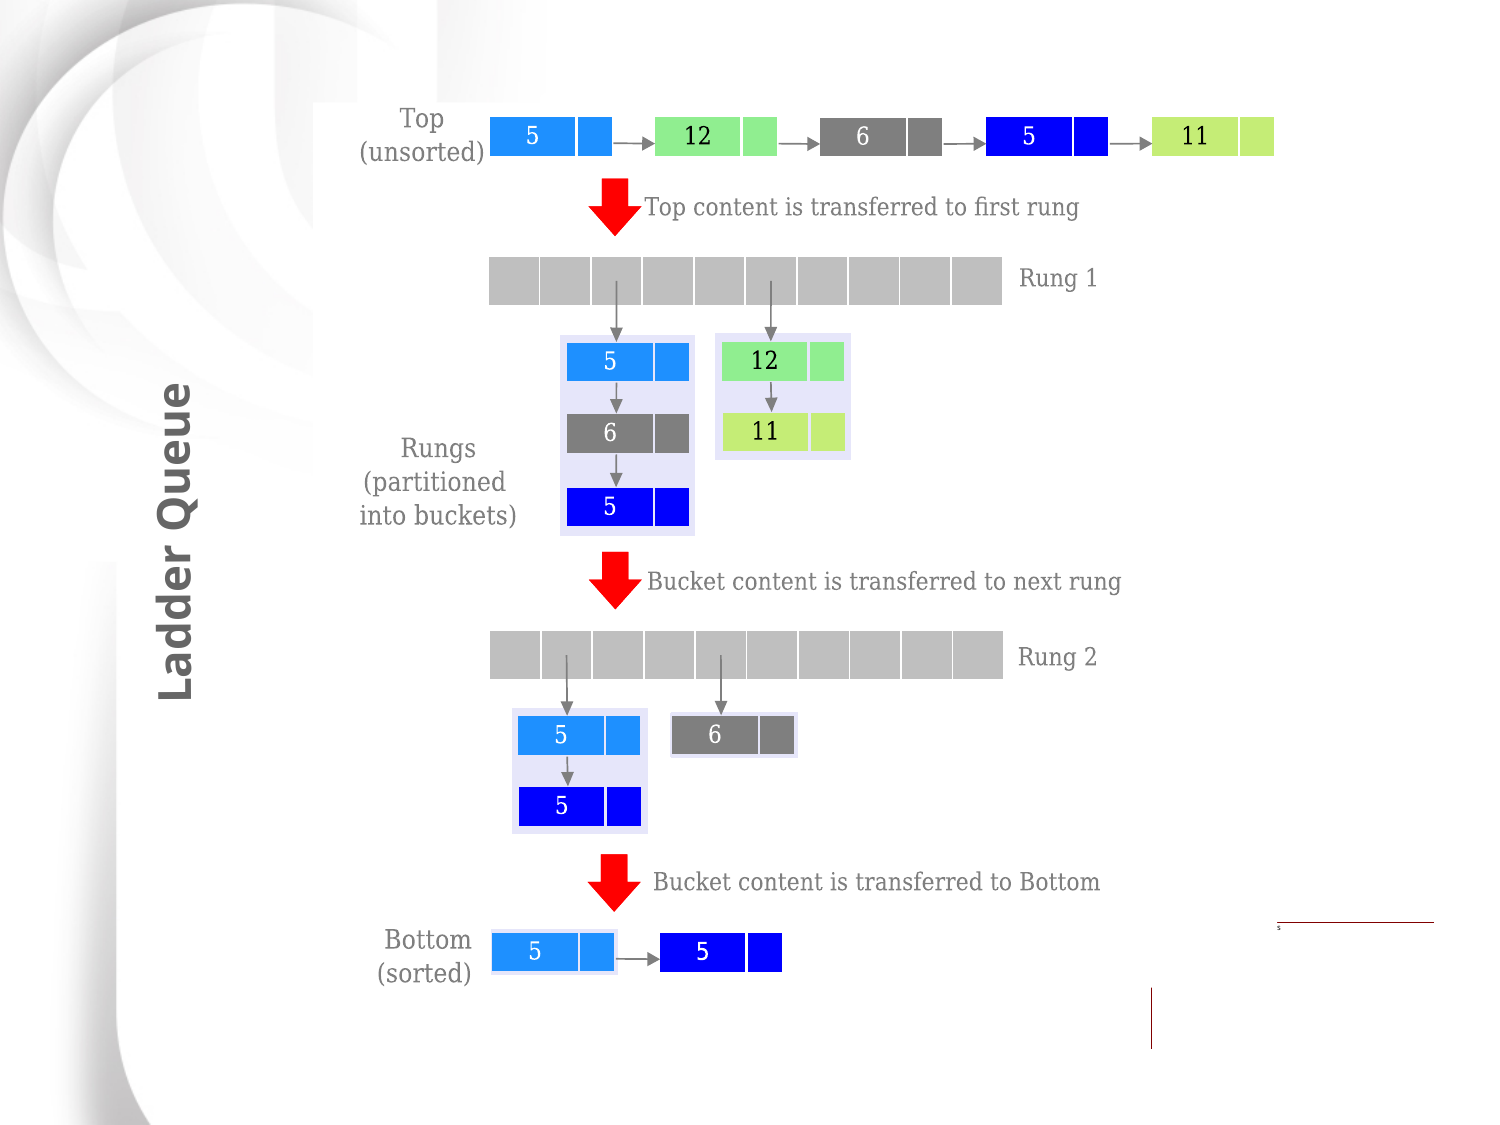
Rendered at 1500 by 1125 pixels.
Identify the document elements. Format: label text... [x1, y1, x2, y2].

picture [0, 0, 1500, 1125]
title Ladder Queue [45, 0, 295, 720]
